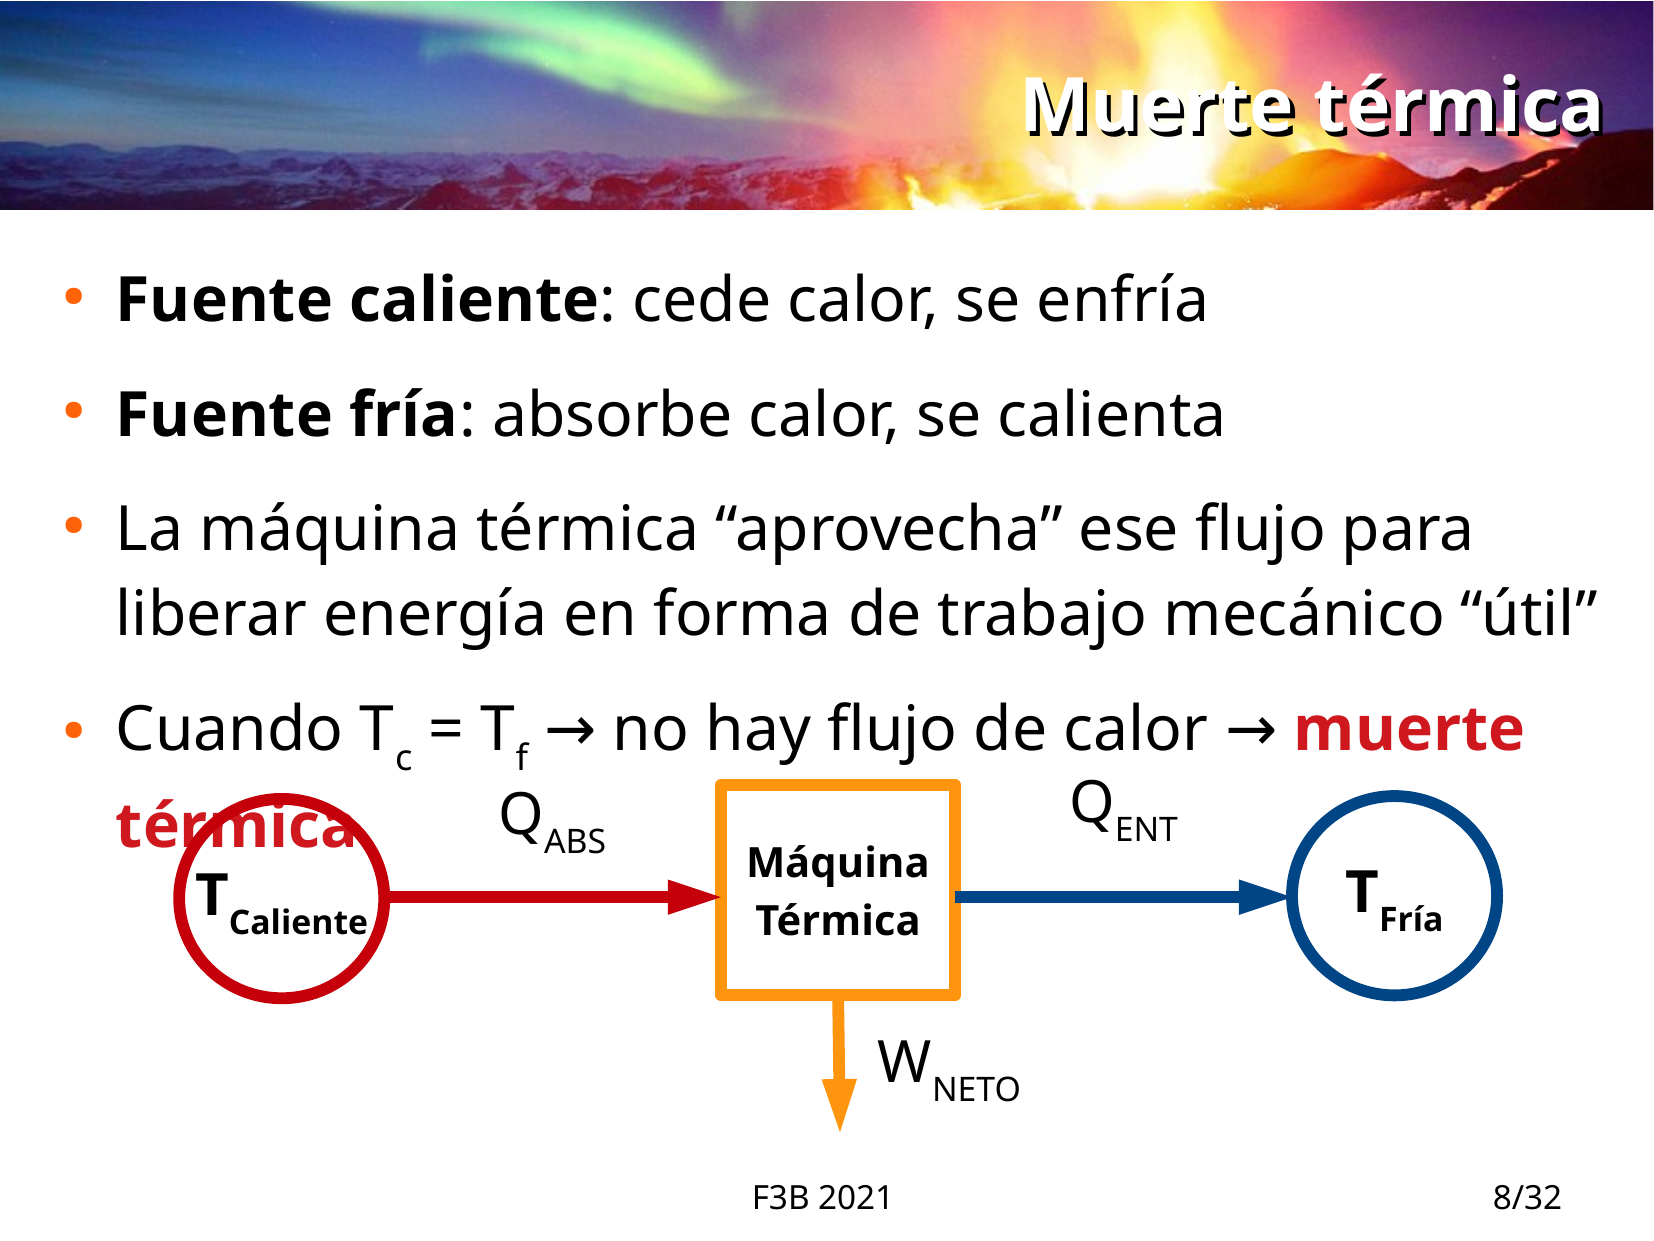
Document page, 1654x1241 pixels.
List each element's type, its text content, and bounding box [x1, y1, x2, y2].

text_box TFría [1292, 796, 1498, 996]
title Muerte térmica [45, 15, 1606, 191]
text_box WNETO [805, 1013, 1094, 1223]
picture [0, 1, 1654, 210]
text_box TCaliente [179, 798, 385, 999]
text_box Máquina Térmica [720, 784, 956, 996]
list Fuente caliente: cede calor, se enfría Fuente fría: absorbe calor, se calienta La máquina térmica “aprovecha” ese flujo para liberar energía en forma de trabajo mecánico “útil” Cuando Tc = Tf → no hay flujo de calor → muerte térmica [45, 255, 1606, 1156]
